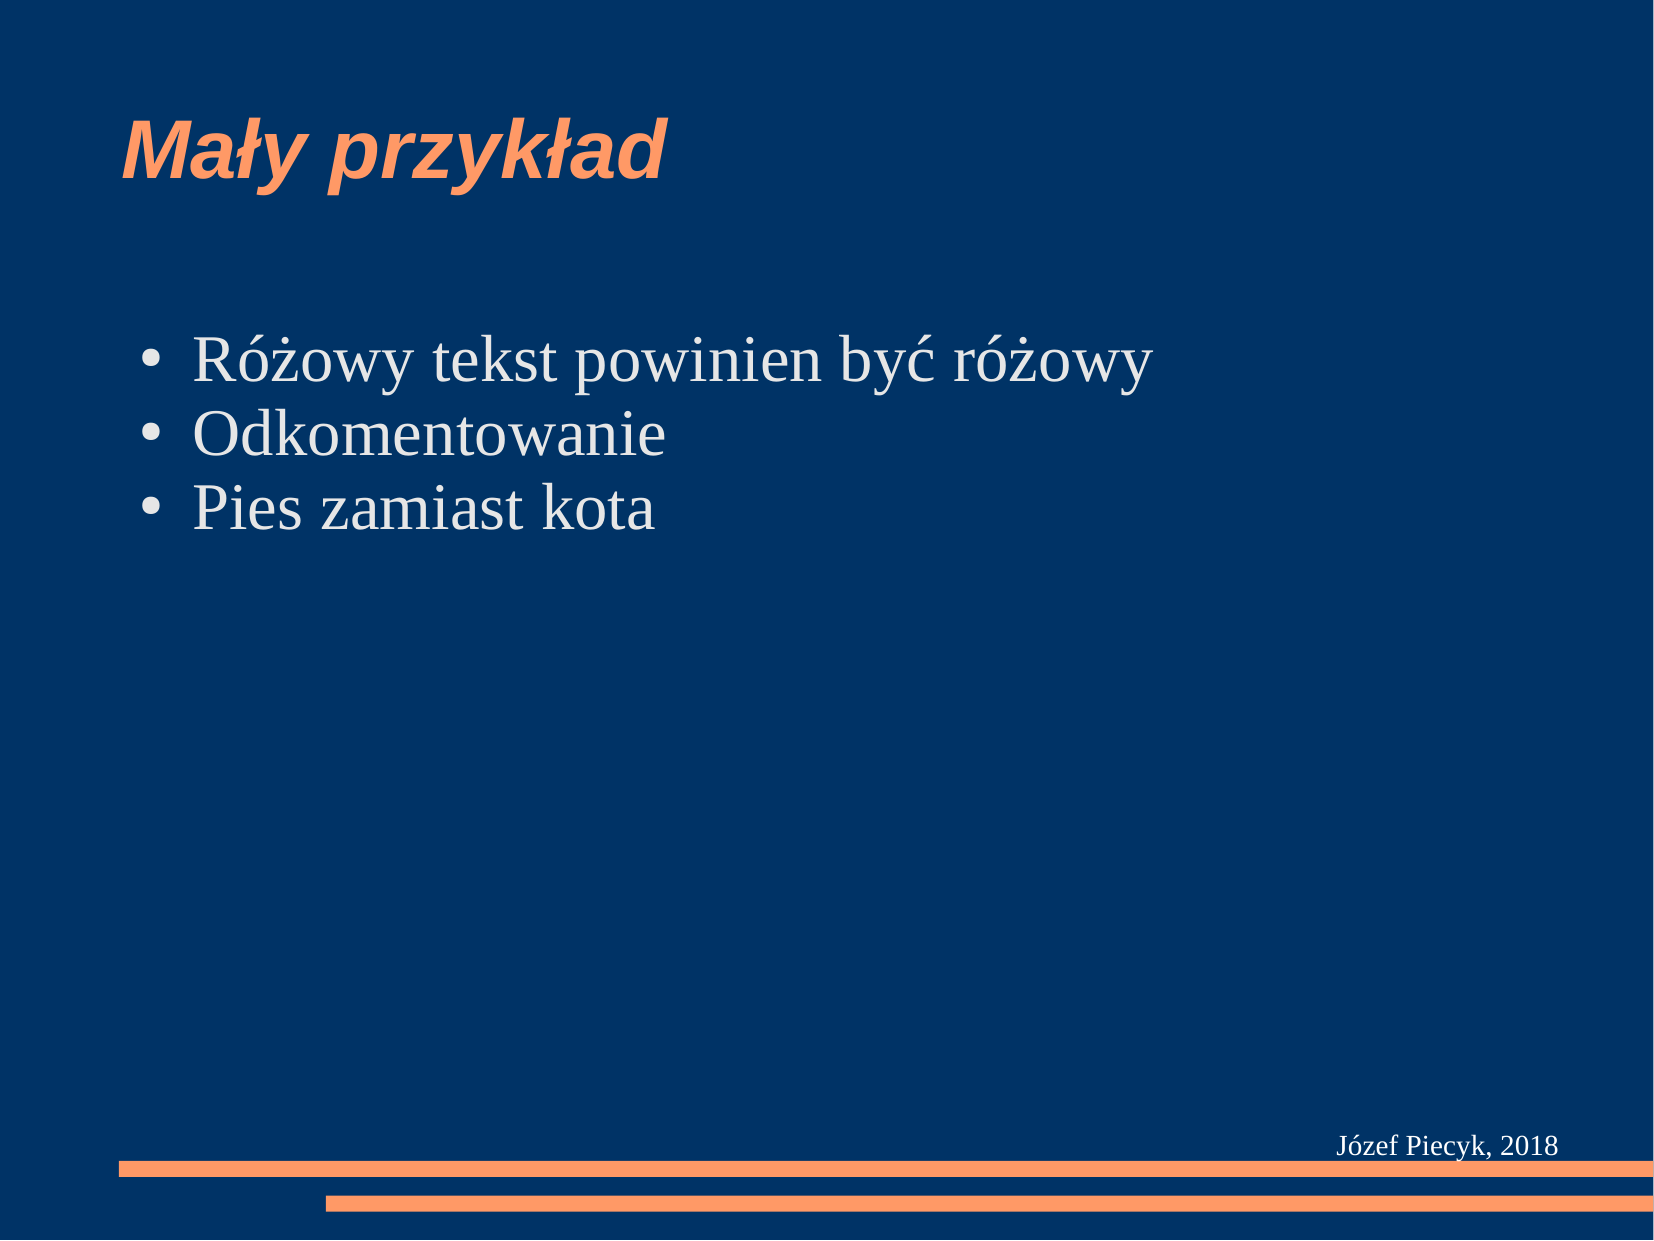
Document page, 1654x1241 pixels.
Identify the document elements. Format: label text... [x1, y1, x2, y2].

title Mały przykład [121, 46, 1534, 254]
list Różowy tekst powinien być różowy Odkomentowanie Pies zamiast kota [121, 322, 1561, 1132]
